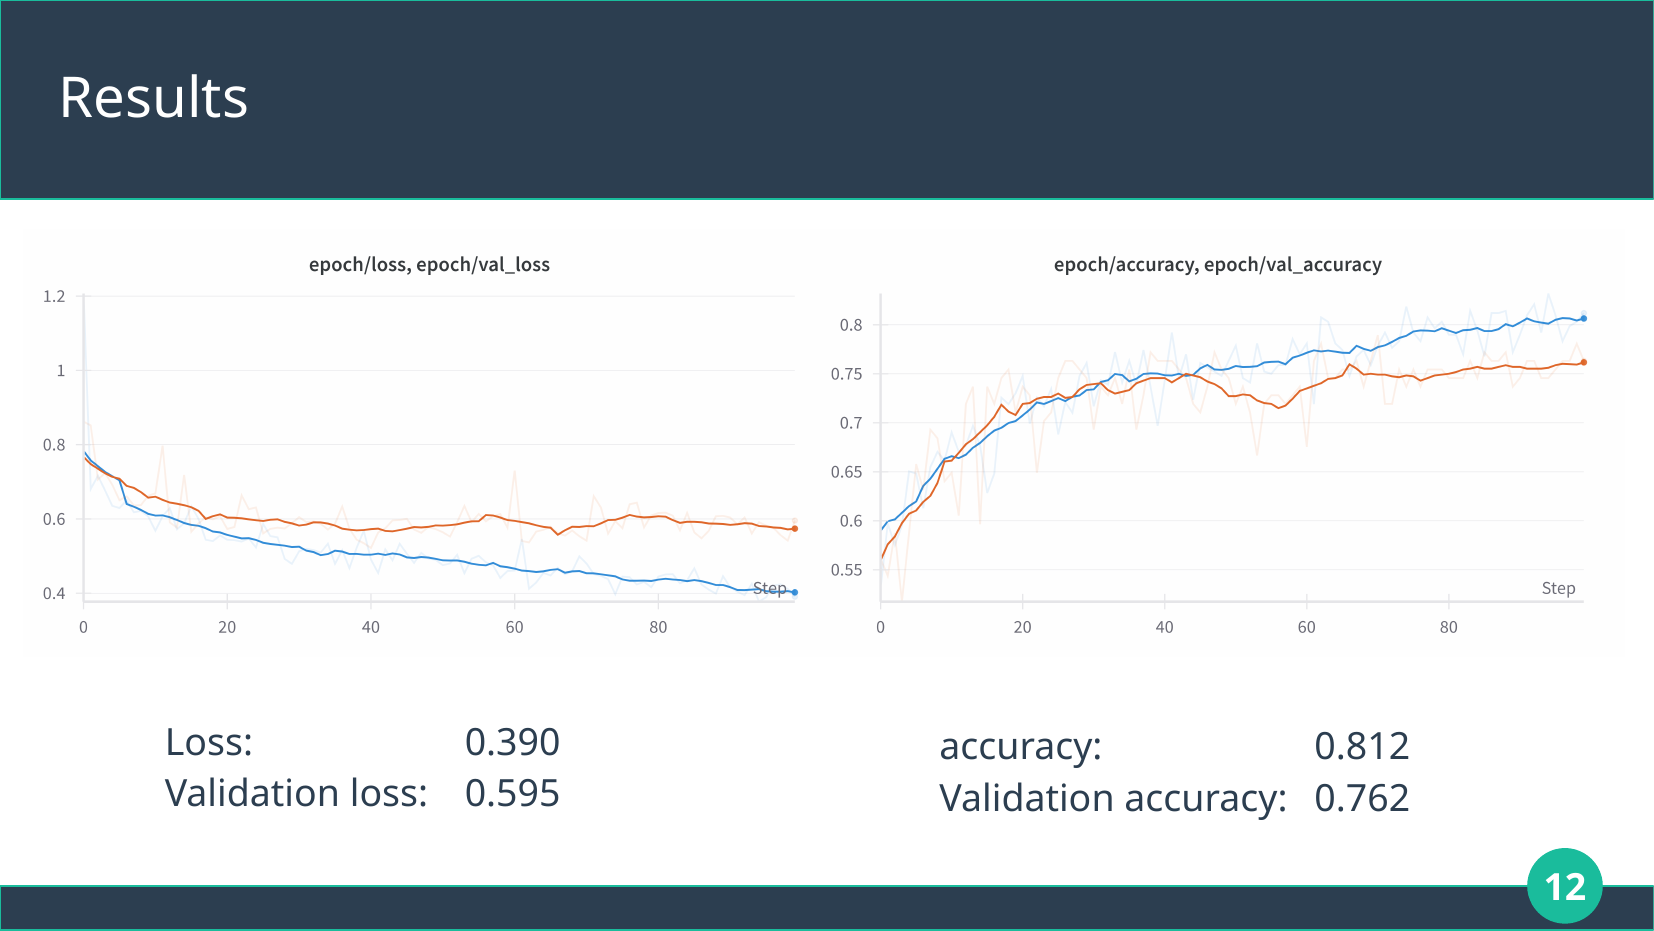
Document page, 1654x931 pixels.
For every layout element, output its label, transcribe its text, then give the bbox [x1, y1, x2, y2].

title Results [59, 37, 1595, 155]
picture [23, 229, 1625, 657]
text_box accuracy: 0.812 Validation accuracy: 0.762 [924, 712, 1426, 830]
text_box Loss: 0.390 Validation loss: 0.595 [150, 707, 576, 825]
